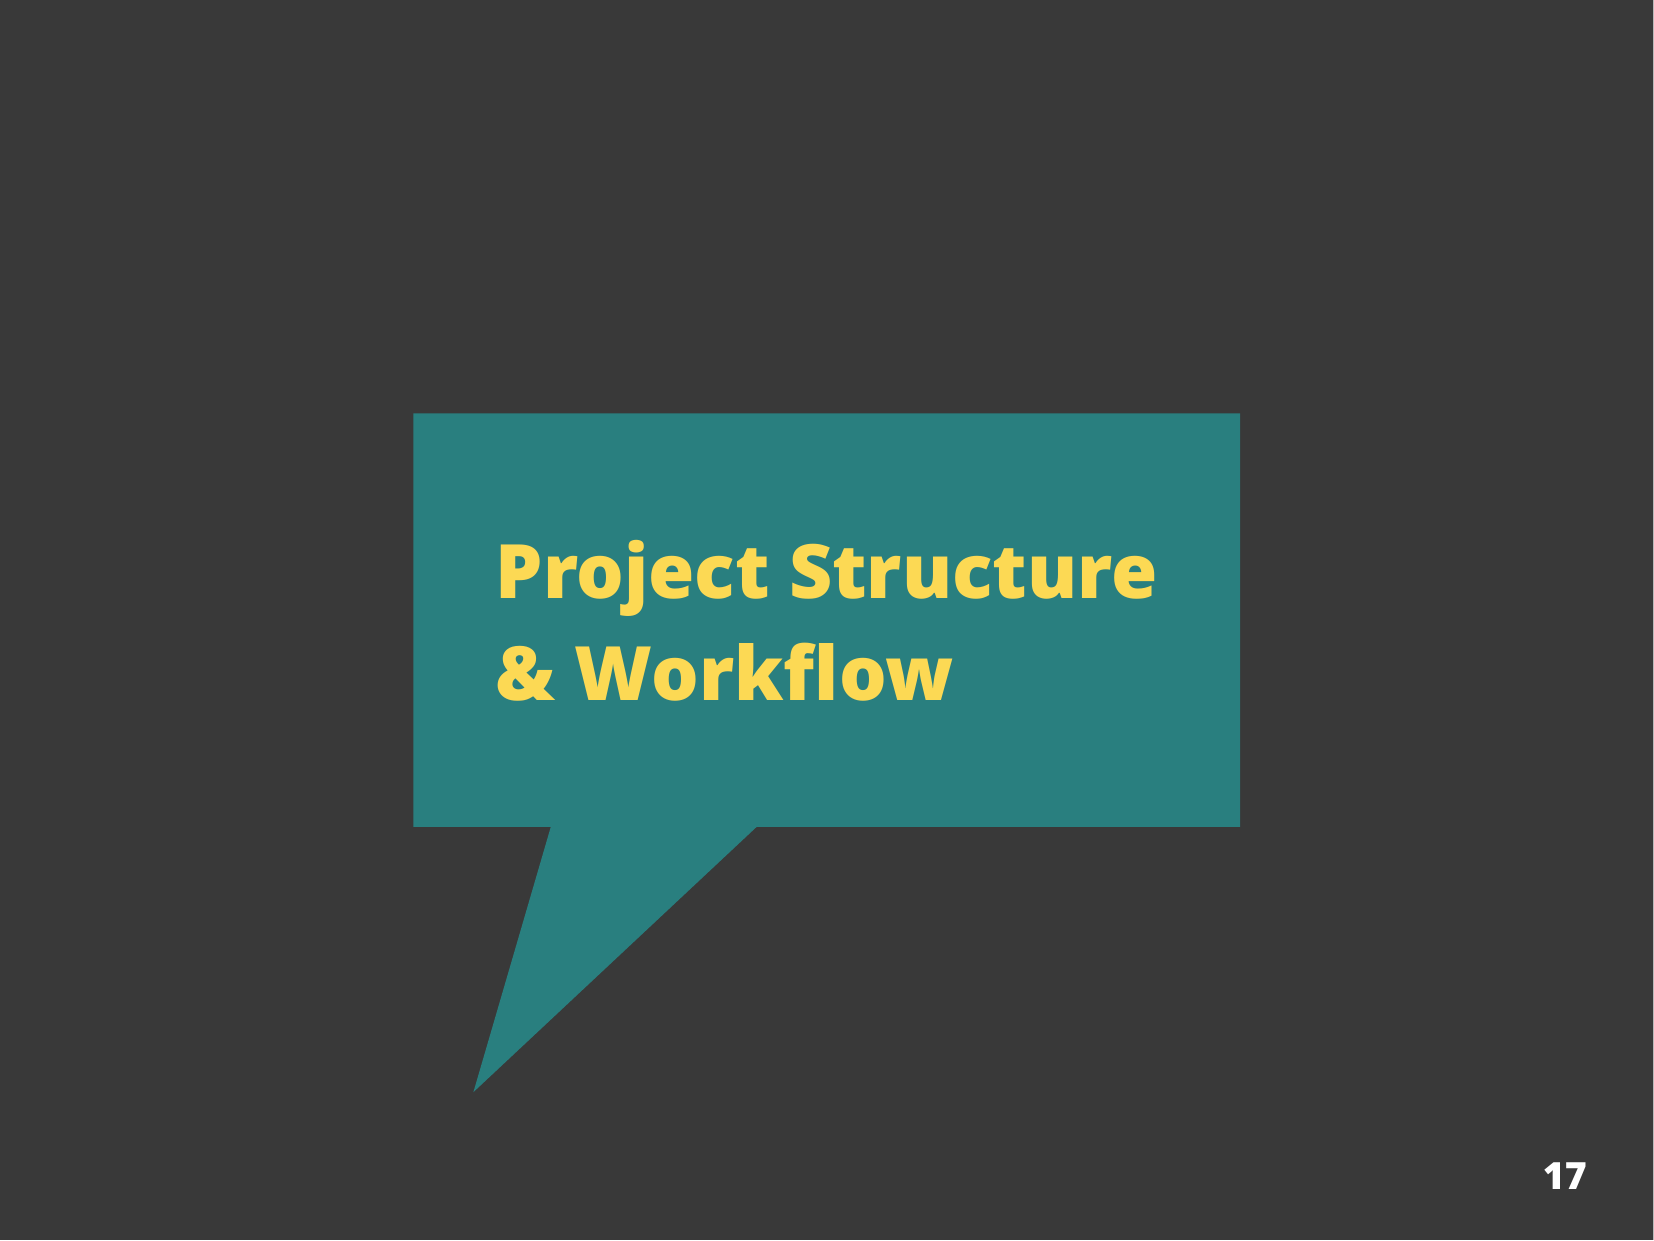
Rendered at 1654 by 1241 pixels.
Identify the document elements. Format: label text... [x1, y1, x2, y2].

title Project Structure & Workflow [442, 442, 1211, 798]
